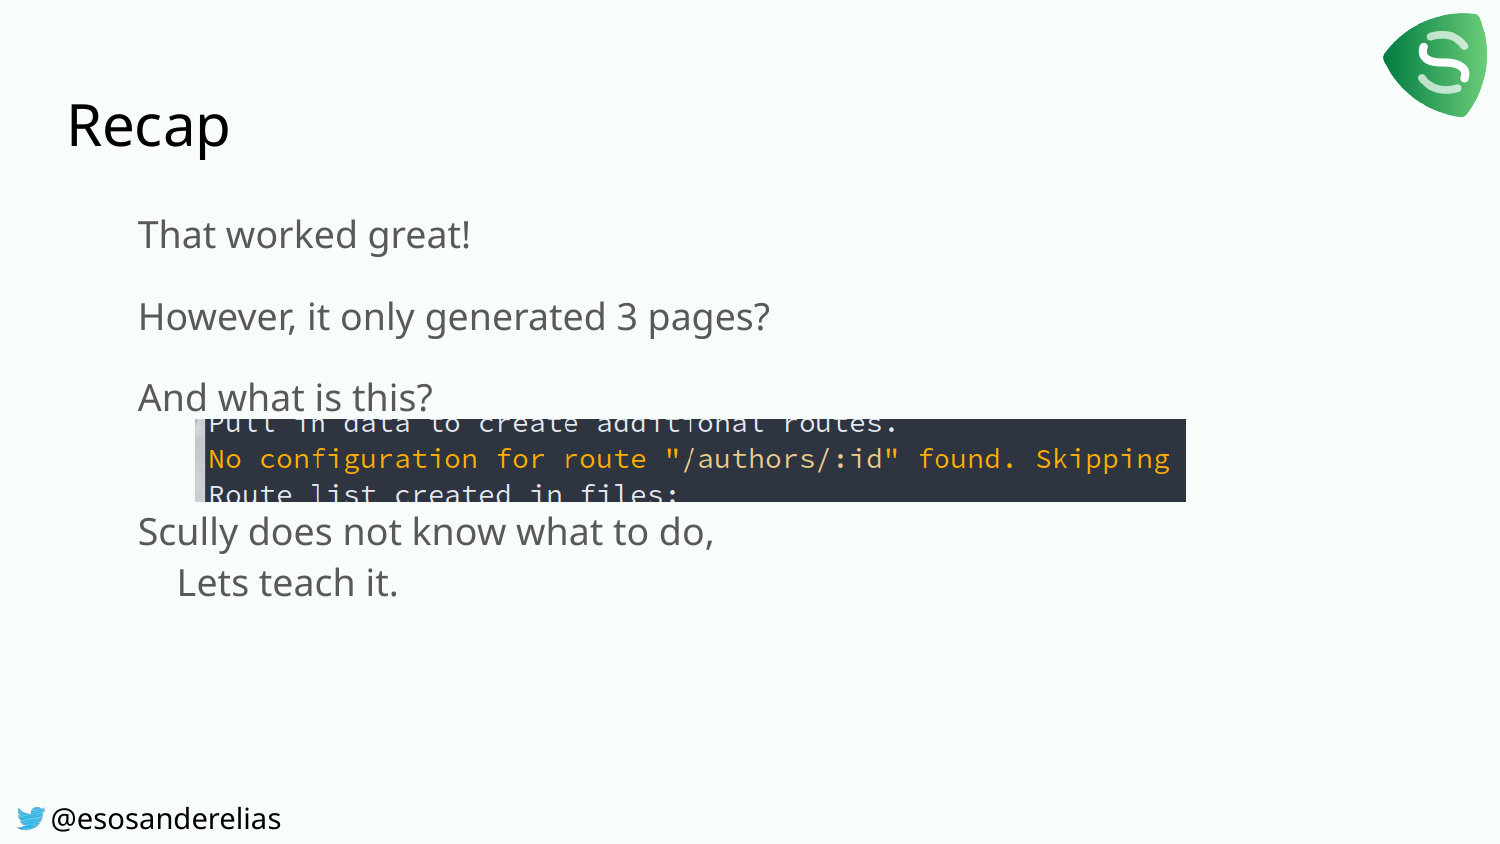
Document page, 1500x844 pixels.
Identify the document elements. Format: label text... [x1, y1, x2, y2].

title Recap [51, 72, 1449, 167]
picture [1376, 6, 1494, 124]
picture [2, 790, 60, 844]
picture [195, 419, 1186, 502]
list That worked great! However, it only generated 3 pages? And what is this? Scully does not know what to do, Lets teach it. [122, 189, 1449, 750]
